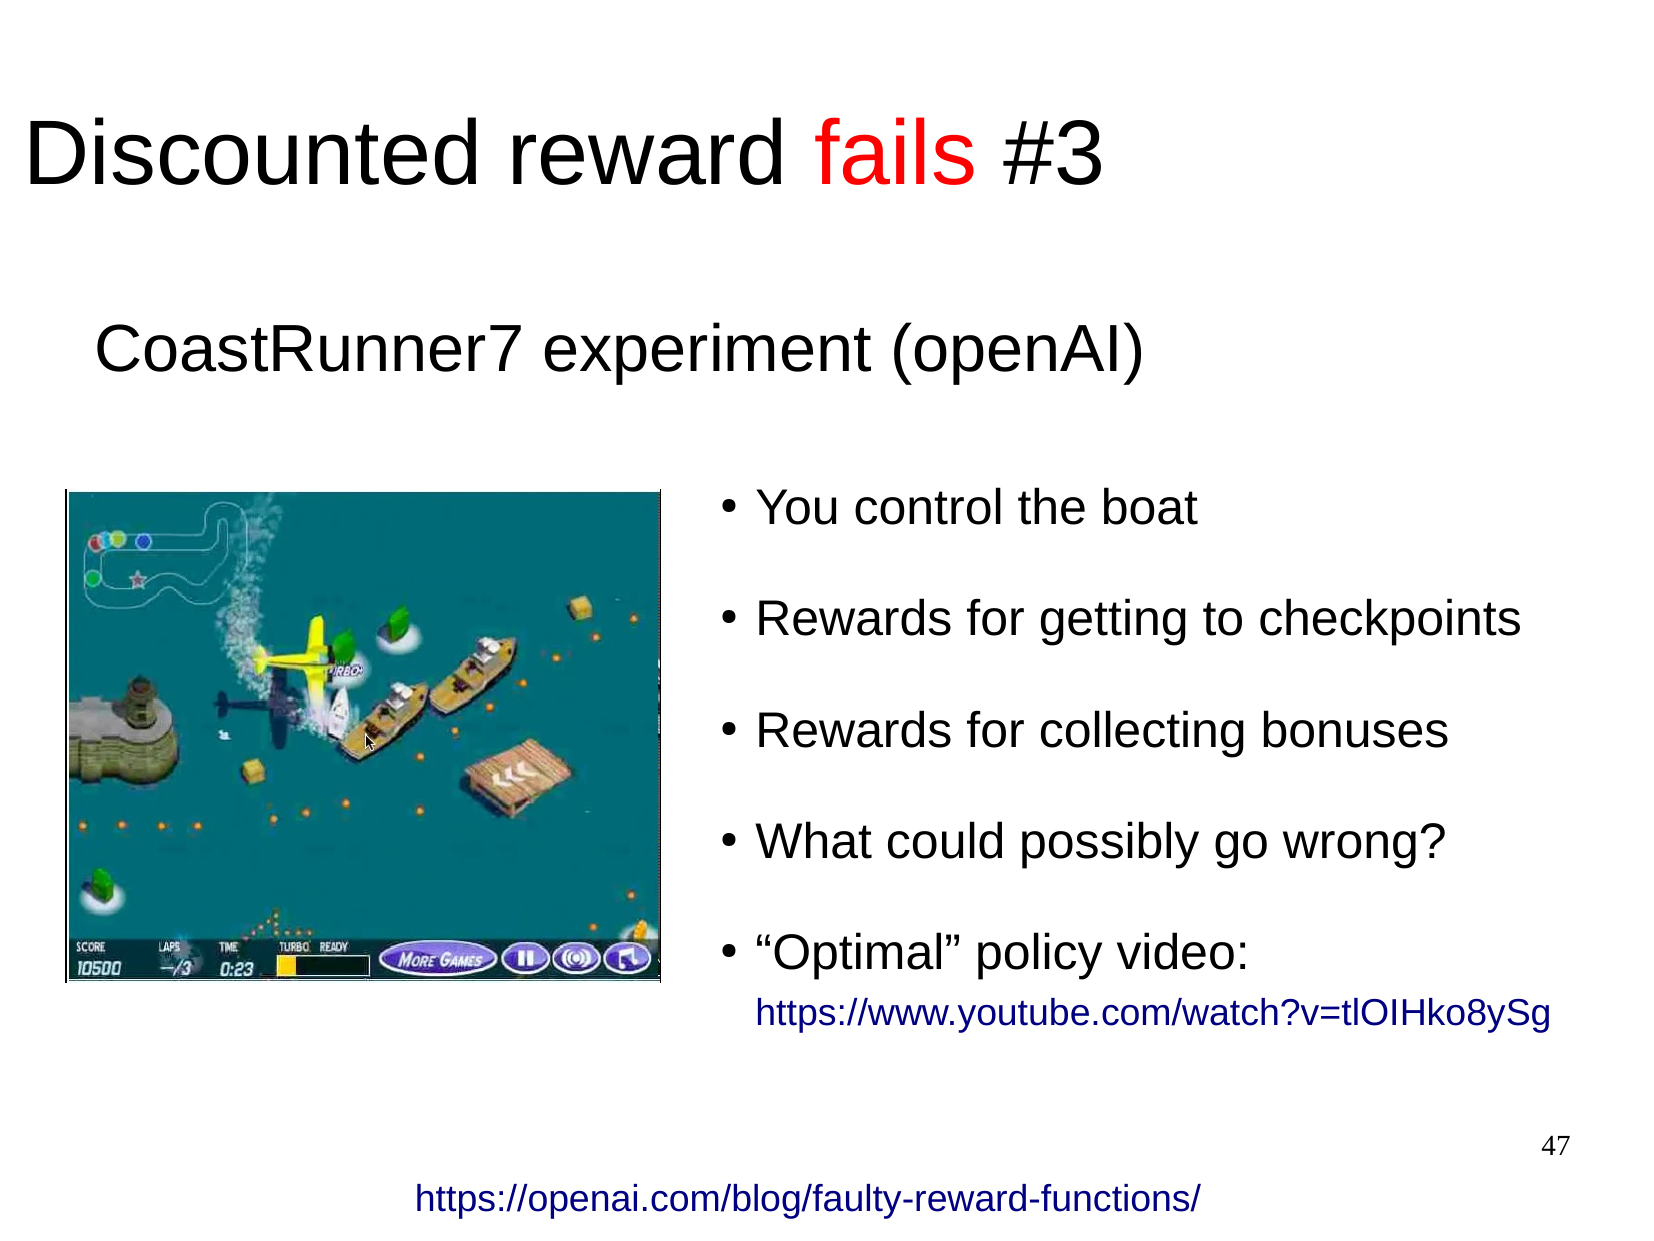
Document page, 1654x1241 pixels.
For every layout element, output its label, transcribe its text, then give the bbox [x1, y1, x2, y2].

picture [65, 489, 661, 983]
text_box You control the boat Rewards for getting to checkpoints Rewards for collecting bonuses What could possibly go wrong? “Optimal” policy video: https://www.youtube.com/watch?v=tlOIHko8ySg [720, 415, 1654, 1156]
text_box CoastRunner7 experiment (openAI) [59, 296, 1501, 400]
text_box https://openai.com/blog/faulty-reward-functions/ [400, 1170, 1227, 1227]
title Discounted reward fails #3 [23, 49, 1512, 257]
